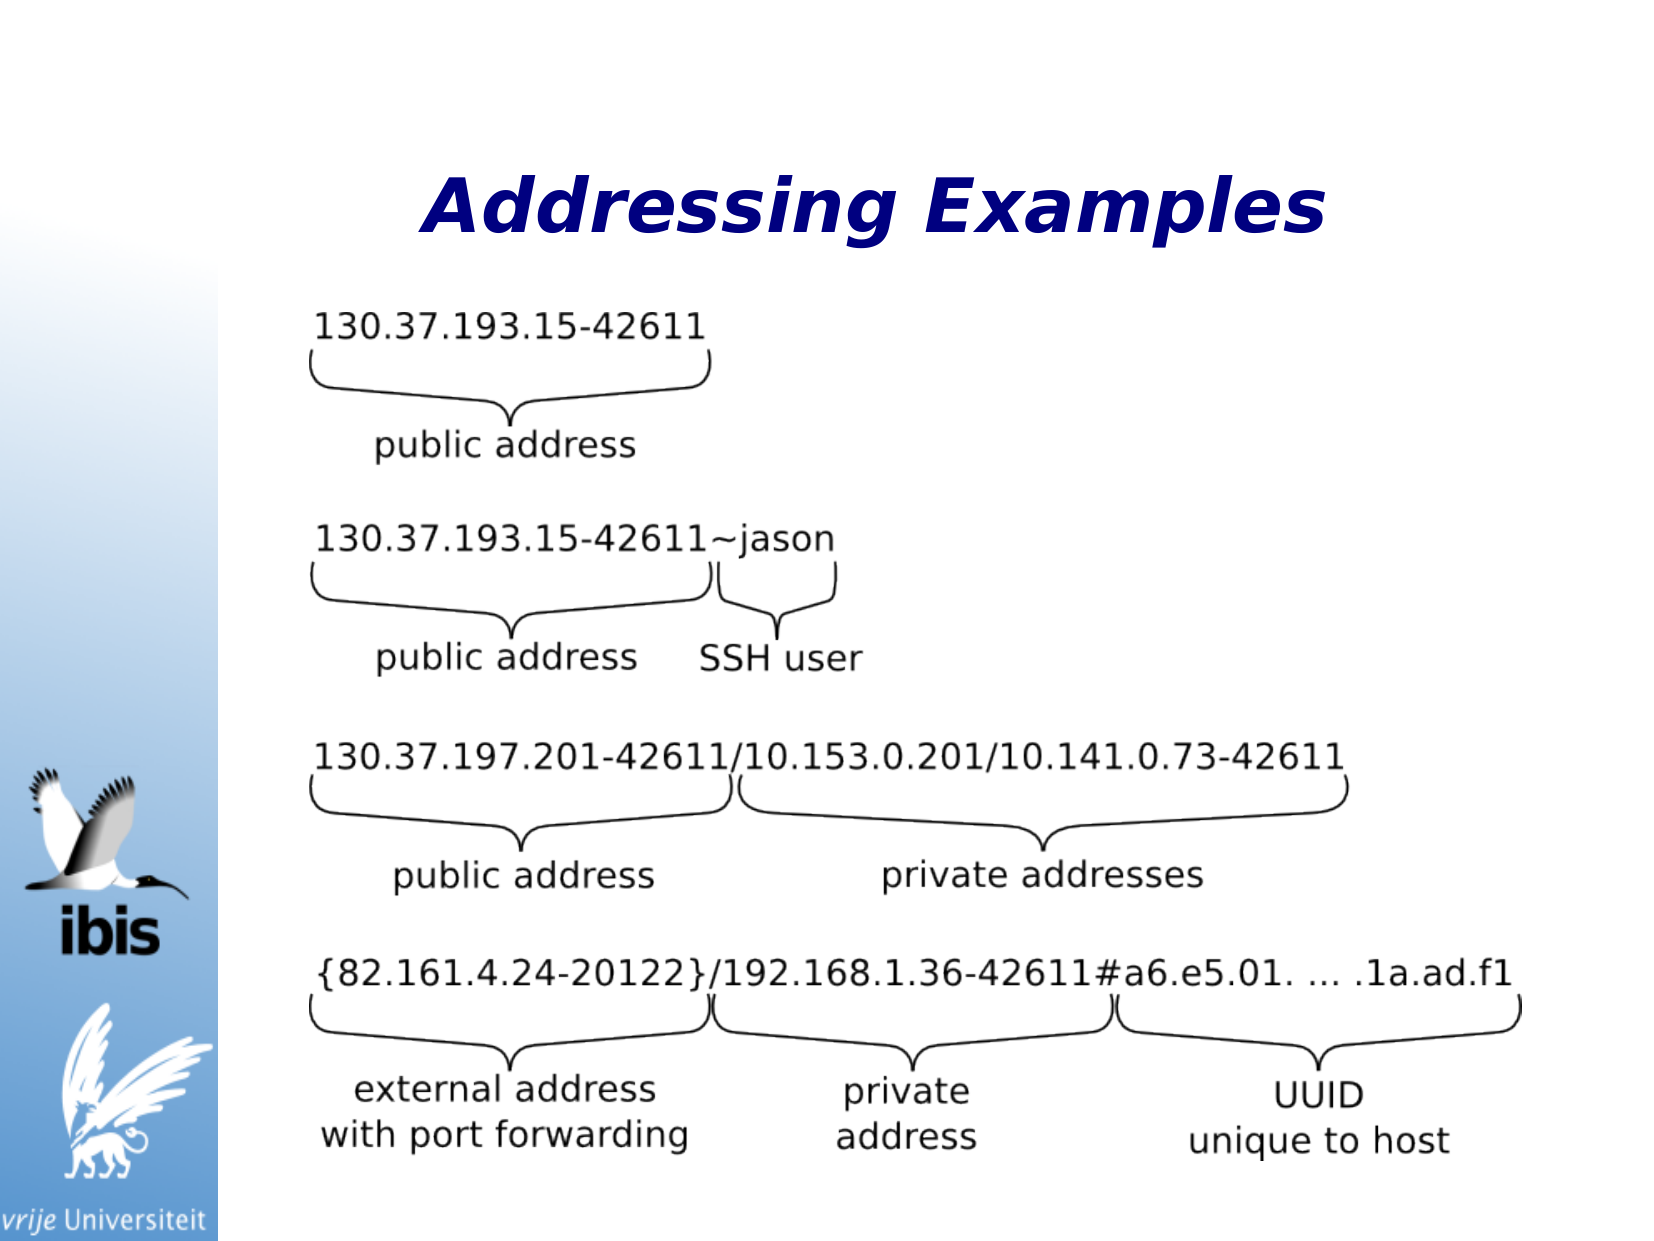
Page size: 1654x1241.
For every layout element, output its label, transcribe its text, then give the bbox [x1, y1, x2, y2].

title Addressing Examples [219, 102, 1534, 311]
picture [309, 312, 1522, 1161]
picture [0, 0, 218, 1241]
